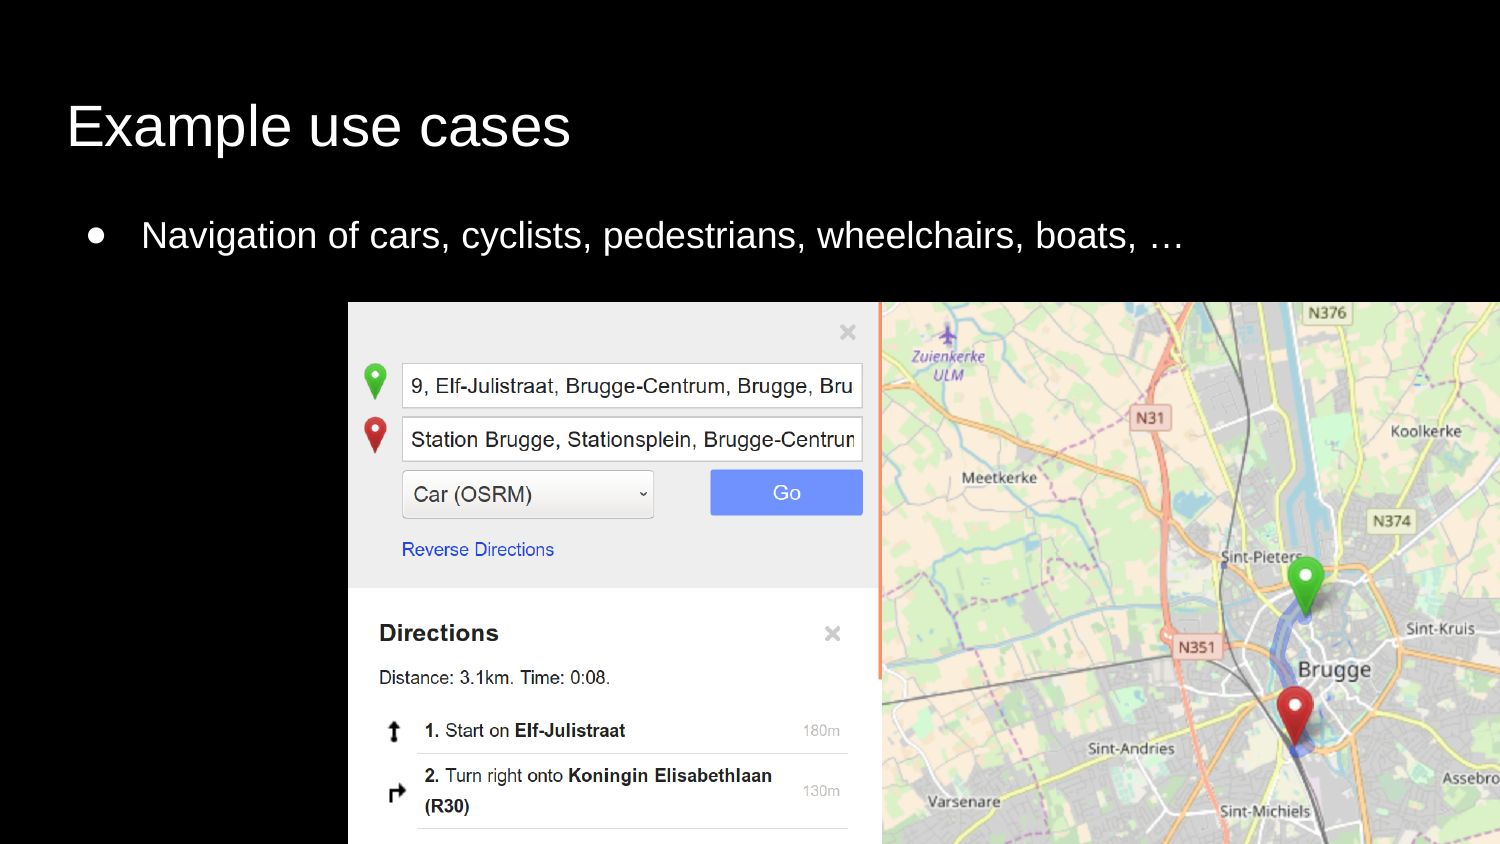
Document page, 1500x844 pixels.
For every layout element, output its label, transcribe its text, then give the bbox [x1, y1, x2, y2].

list Navigation of cars, cyclists, pedestrians, wheelchairs, boats, … [51, 189, 1449, 750]
picture [348, 302, 1500, 844]
title Example use cases [51, 72, 1449, 167]
